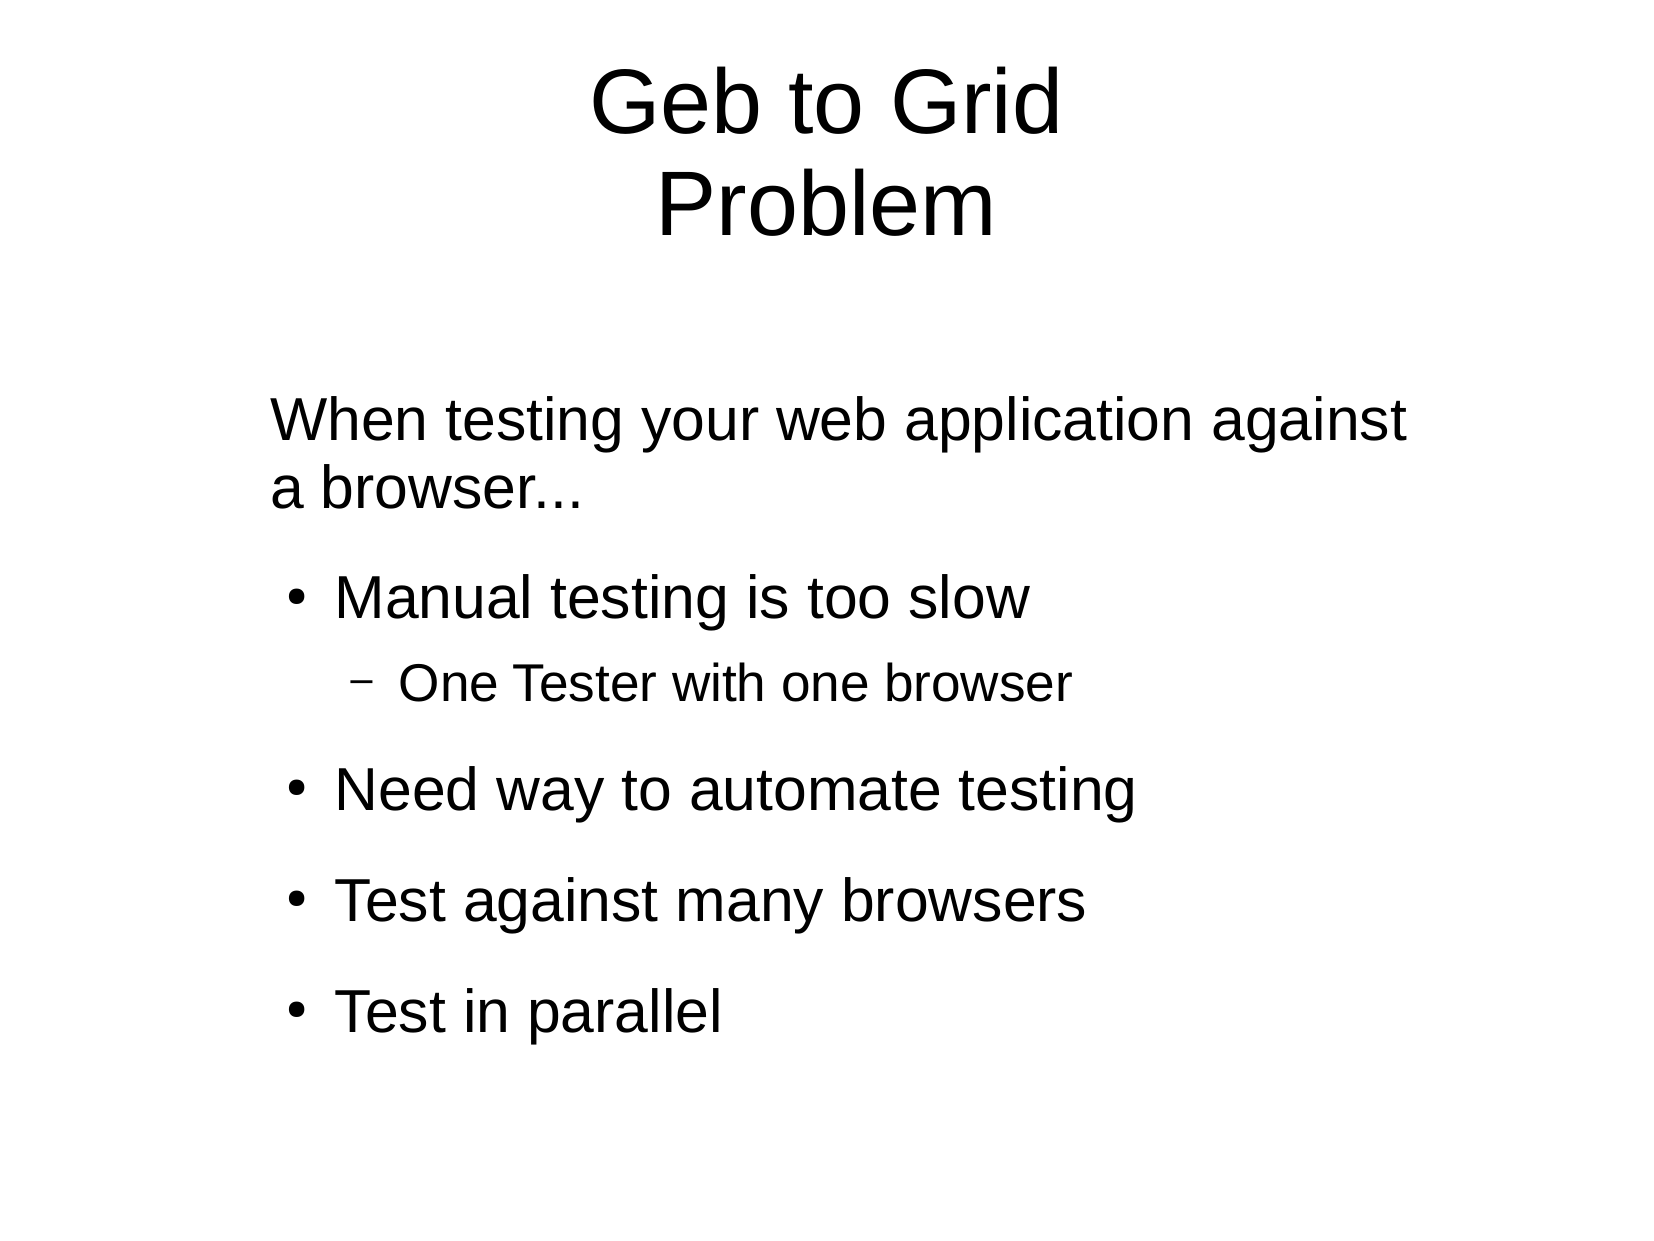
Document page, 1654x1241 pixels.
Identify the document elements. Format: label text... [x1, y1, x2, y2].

title Geb to Grid Problem [82, 49, 1571, 257]
list When testing your web application against a browser... Manual testing is too slow One Tester with one browser Need way to automate testing Test against many browsers Test in parallel [270, 385, 1426, 1051]
